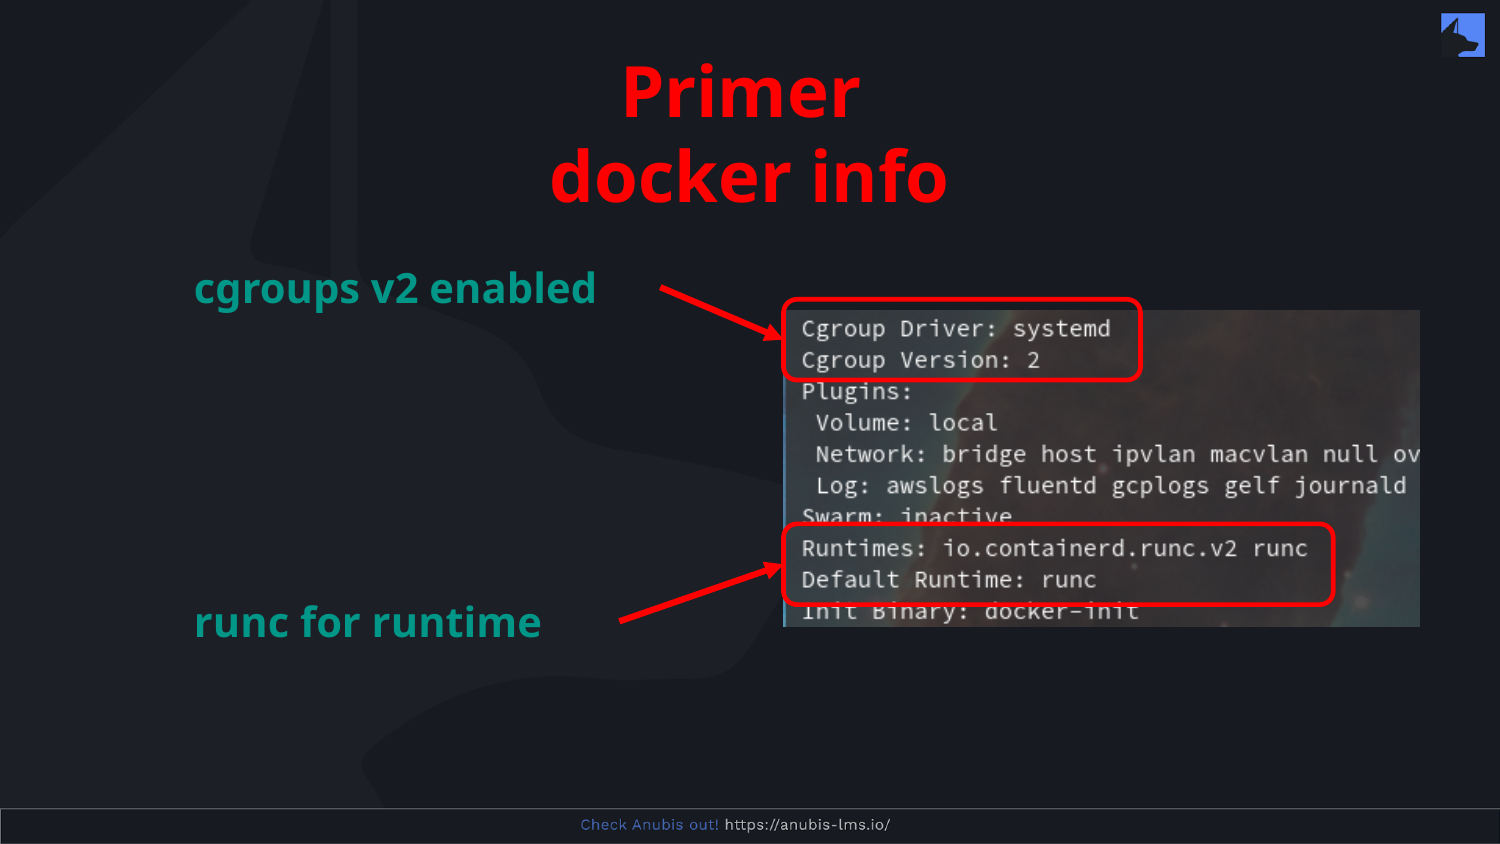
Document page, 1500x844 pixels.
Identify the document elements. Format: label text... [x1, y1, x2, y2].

text_box cgroups v2 enabled [178, 246, 661, 327]
picture [0, 0, 1500, 844]
text_box runc for runtime [178, 580, 620, 662]
title Primer docker info [109, 38, 1391, 226]
